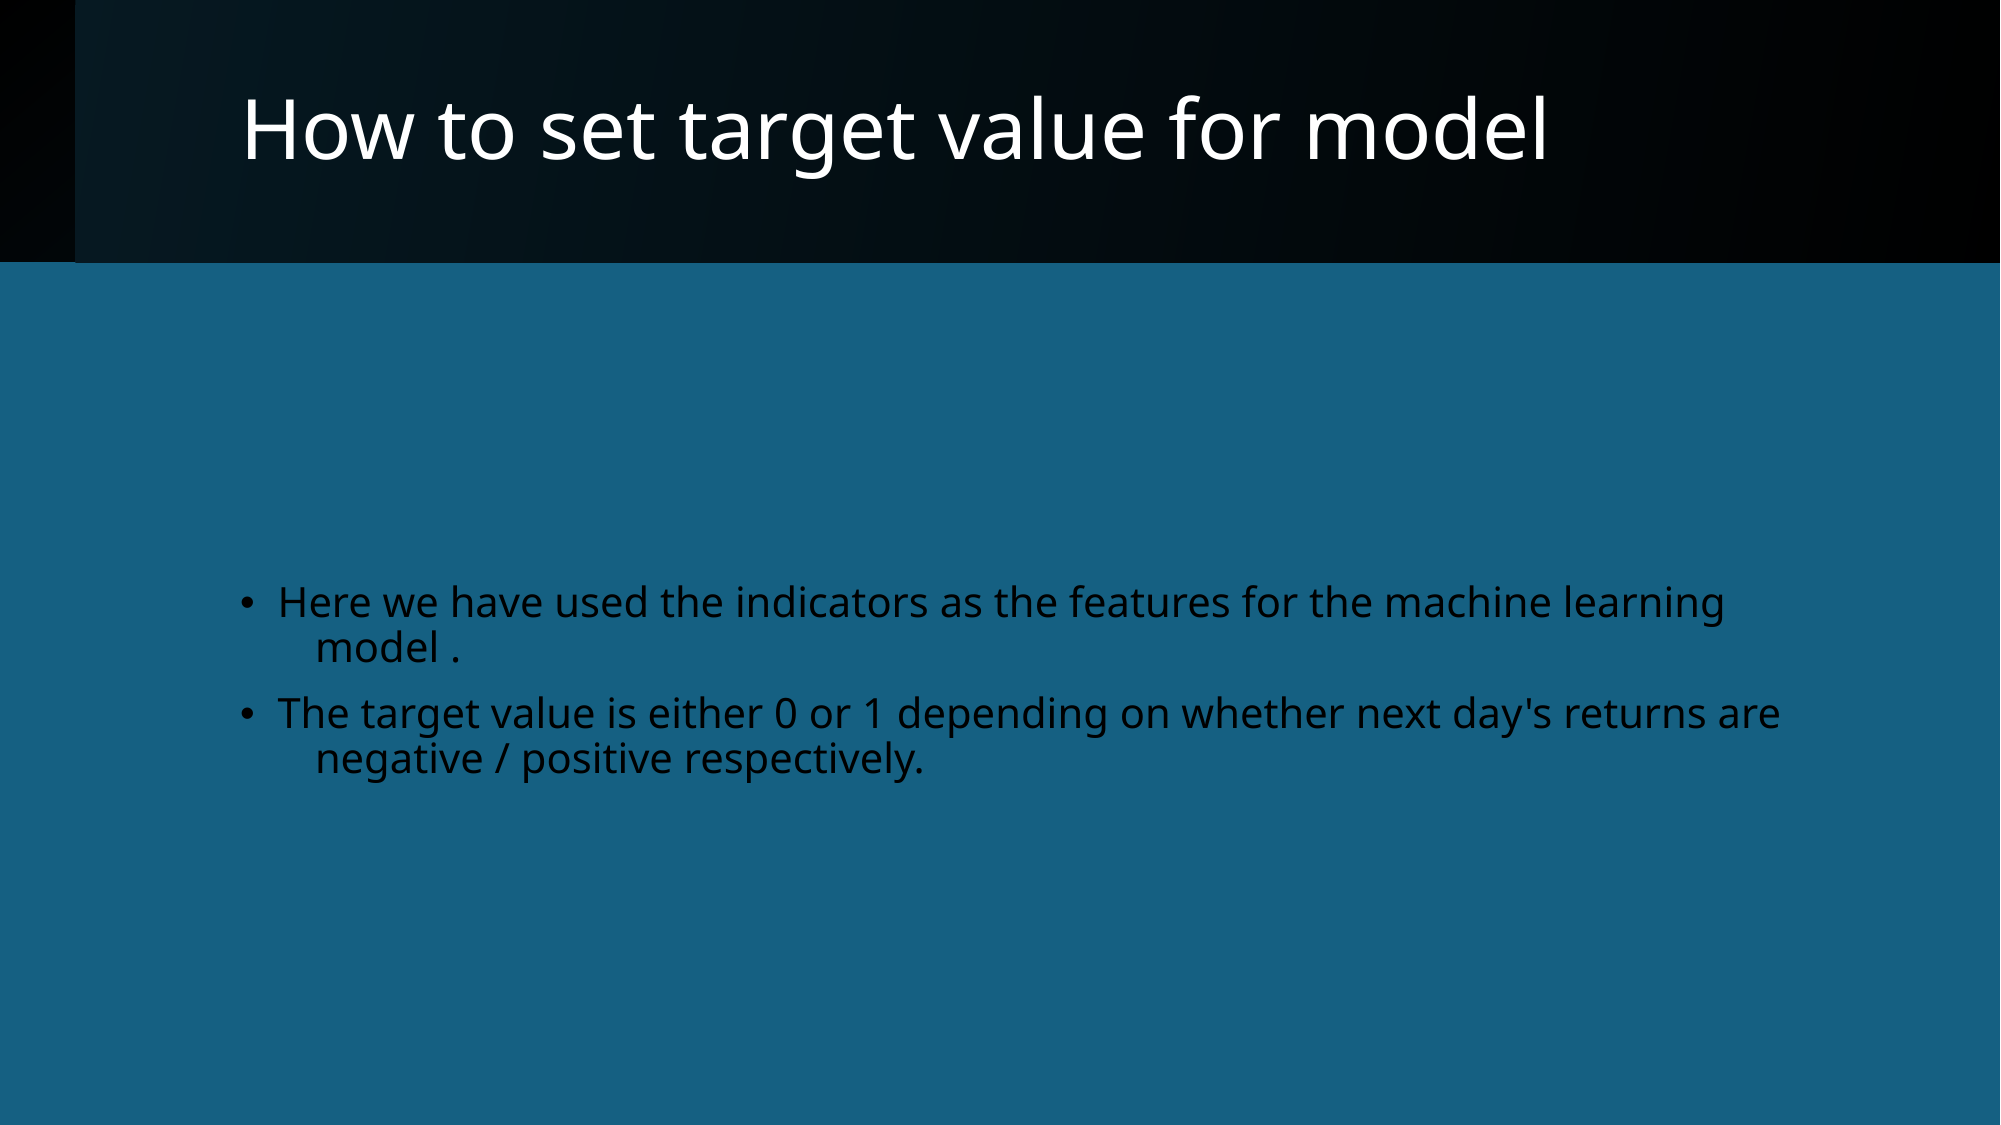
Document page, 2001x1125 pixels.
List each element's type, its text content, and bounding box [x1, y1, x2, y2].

list Here we have used the indicators as the features for the machine learning model . The target value is either 0 or 1 depending on whether next day's returns are negative / positive respectively. [225, 380, 1821, 985]
text_box [0, 0, 2000, 1125]
title How to set target value for model [225, 48, 1849, 218]
